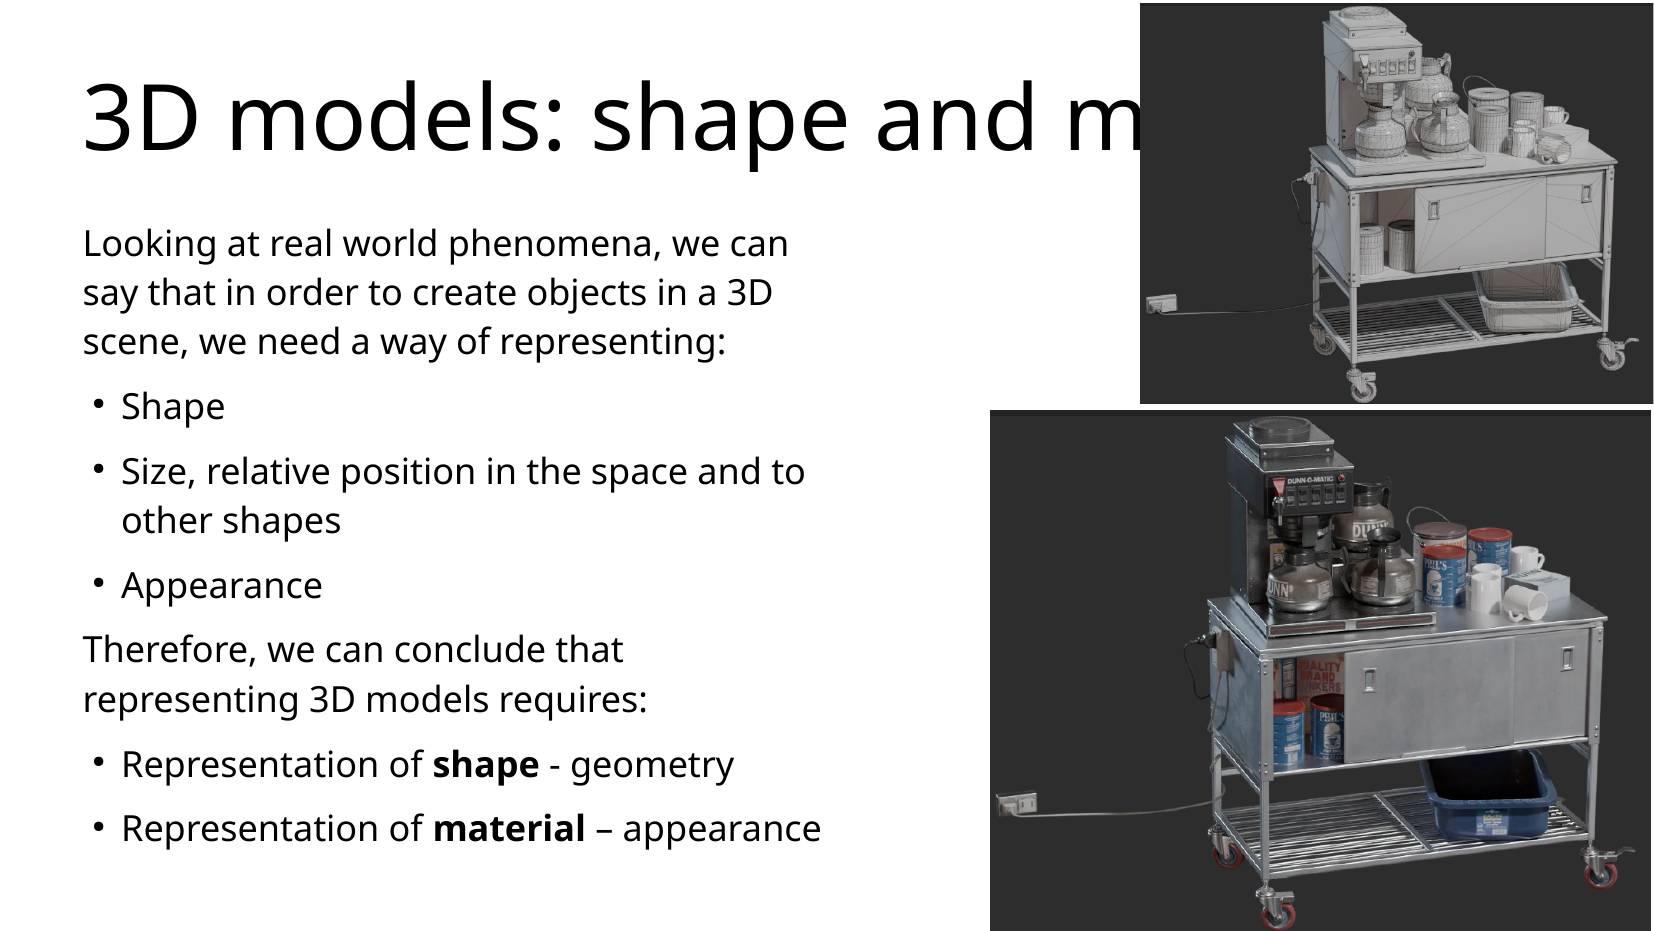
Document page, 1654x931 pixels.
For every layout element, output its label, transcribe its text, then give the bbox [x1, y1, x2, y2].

title 3D models: shape and material [82, 37, 1140, 193]
list Looking at real world phenomena, we can say that in order to create objects in a 3D scene, we need a way of representing: Shape Size, relative position in the space and to other shapes Appearance Therefore, we can conclude that representing 3D models requires: Representation of shape - geometry Representation of material – appearance [82, 217, 826, 871]
picture [990, 410, 1651, 931]
picture [1140, 3, 1654, 404]
